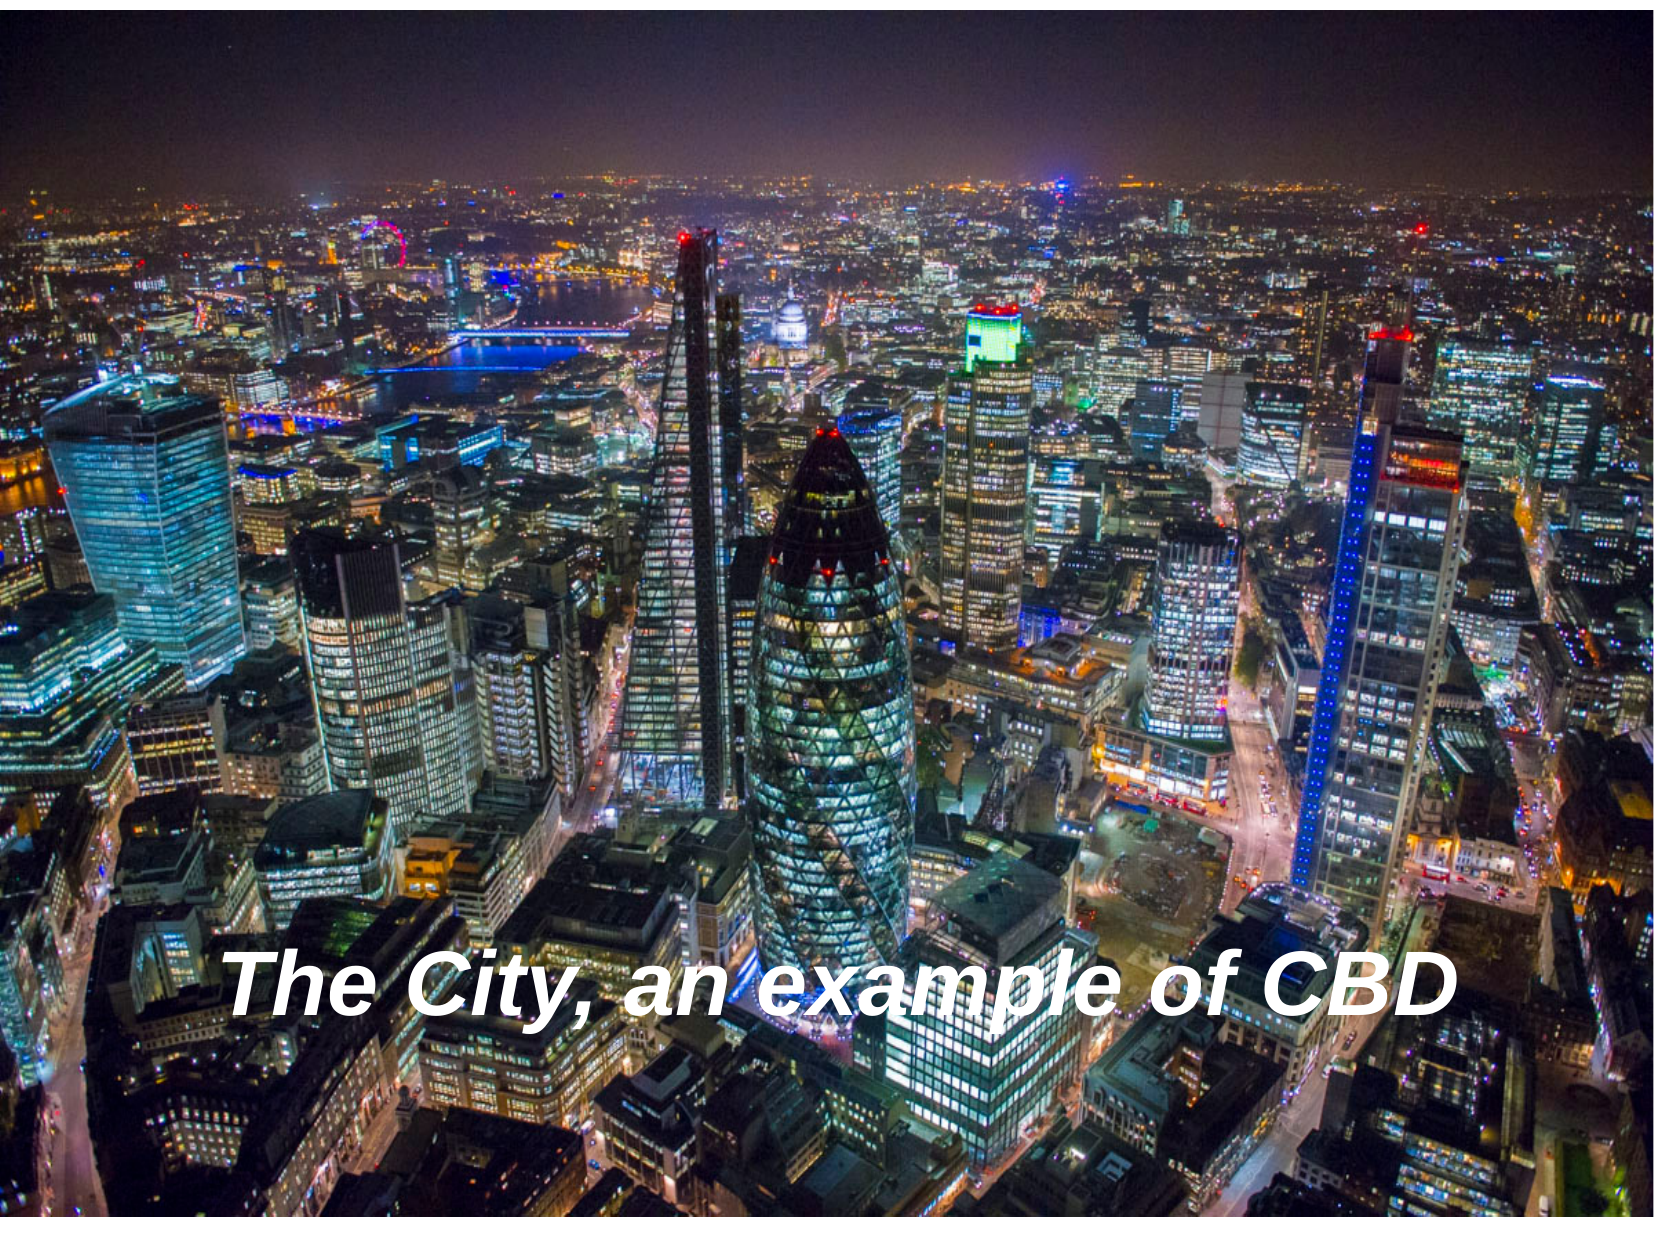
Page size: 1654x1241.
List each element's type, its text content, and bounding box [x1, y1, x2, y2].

title The City, an example of CBD [94, 9, 1583, 1036]
picture [0, 10, 1654, 1217]
